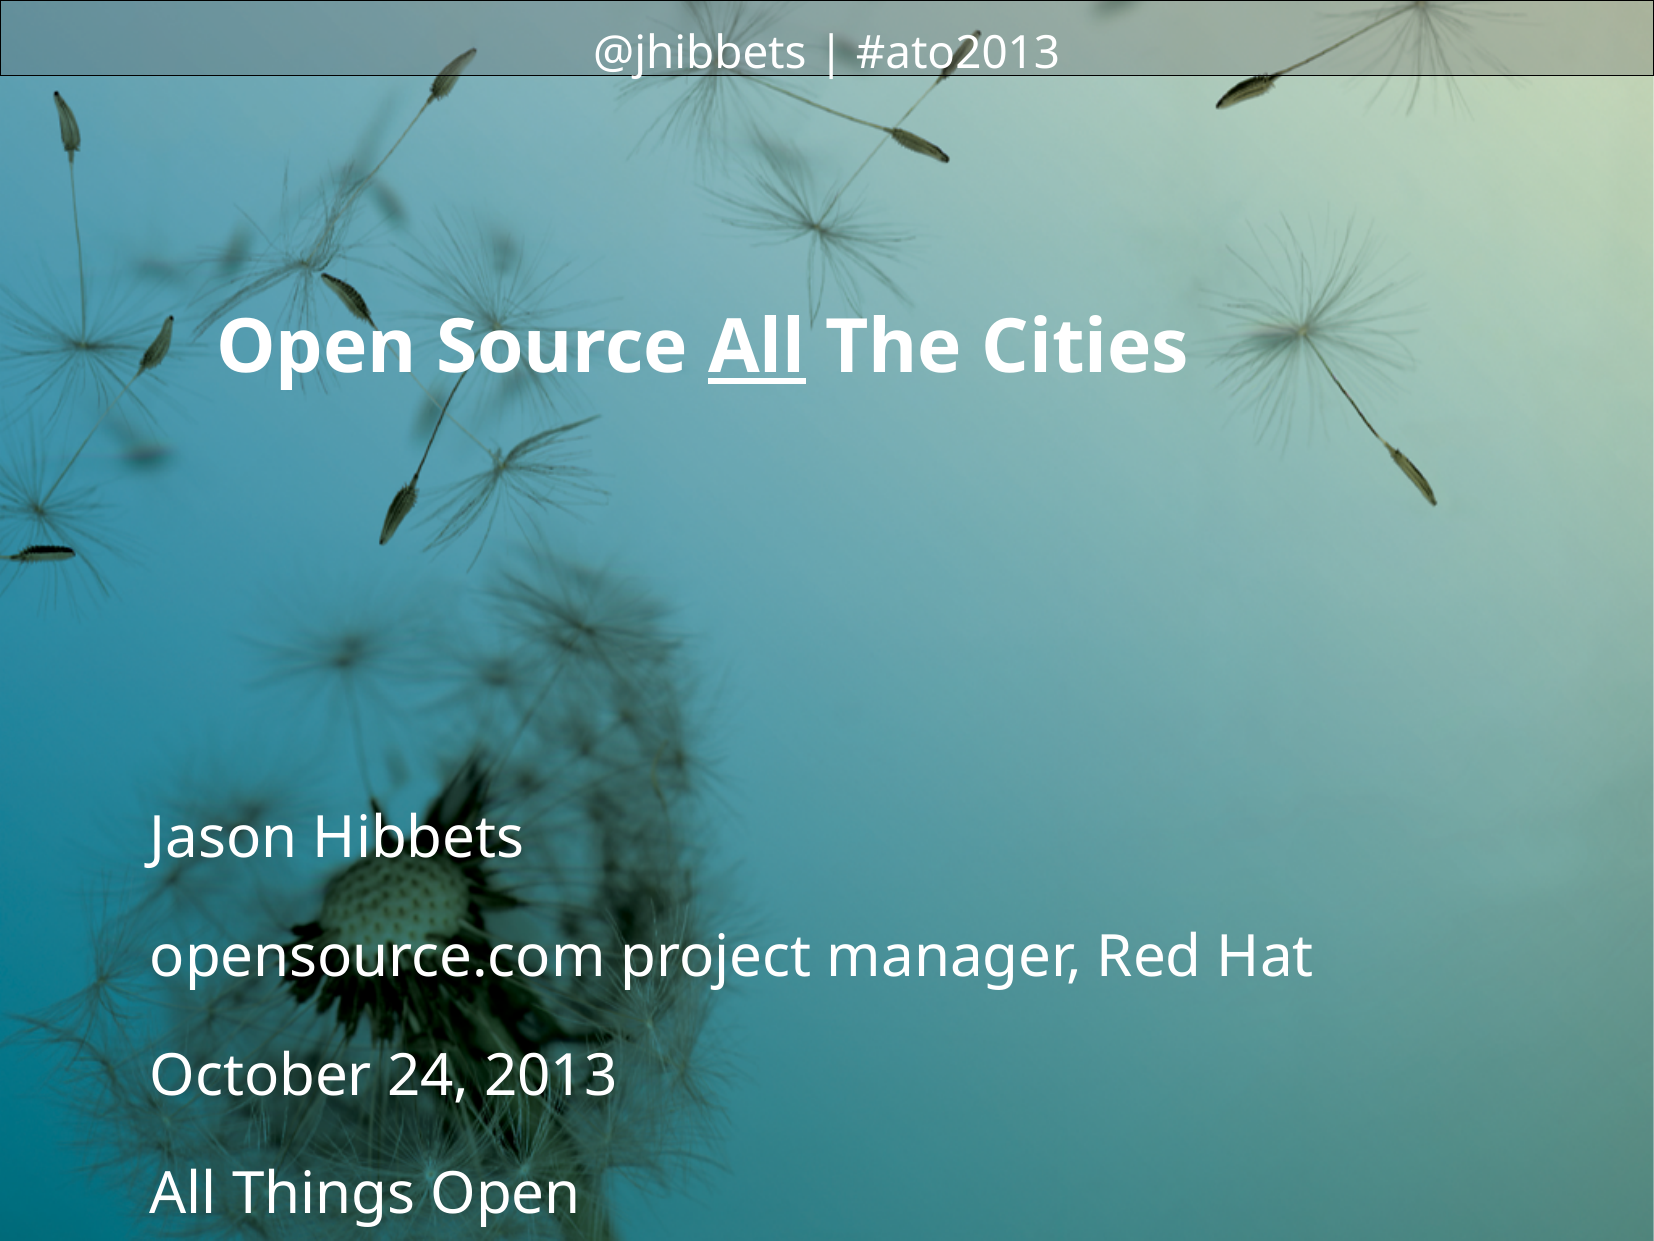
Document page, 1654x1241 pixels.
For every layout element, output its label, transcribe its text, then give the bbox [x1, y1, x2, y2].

picture [0, 76, 1654, 1241]
text_box Open Source All The Cities [201, 285, 1507, 475]
text_box Jason Hibbets opensource.com project manager, Red Hat October 24, 2013 All Things Open [135, 748, 1606, 1121]
